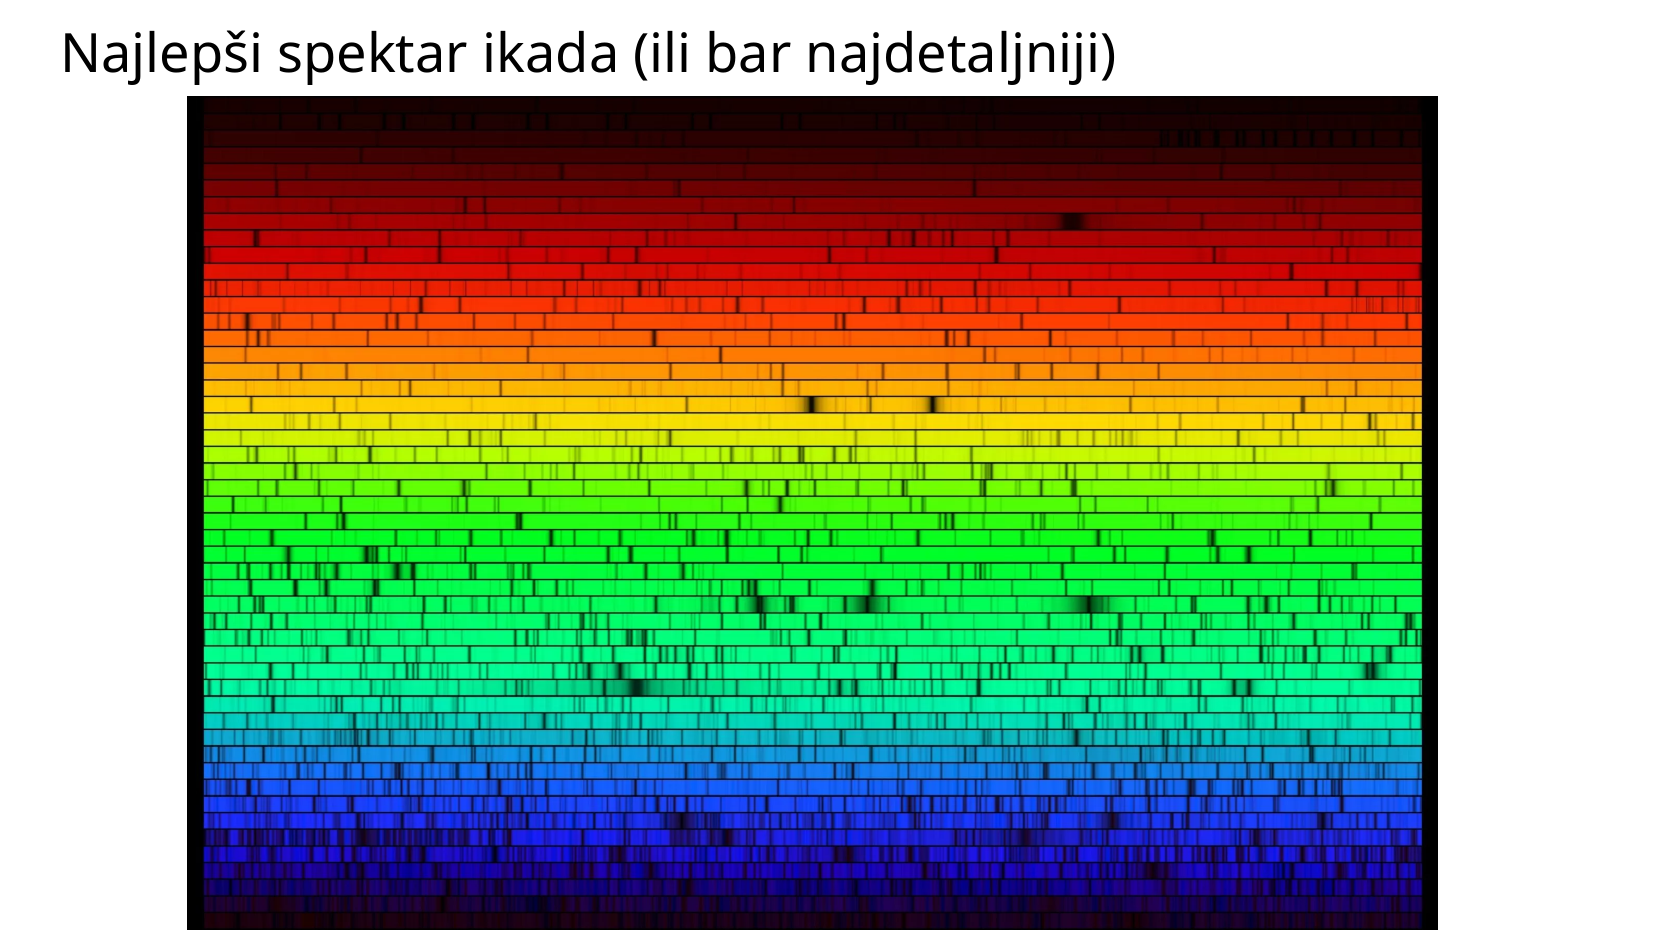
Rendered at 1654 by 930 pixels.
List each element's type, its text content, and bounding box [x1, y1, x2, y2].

title Najlepši spektar ikada (ili bar najdetaljniji) [59, 1, 1648, 101]
picture [187, 96, 1438, 930]
